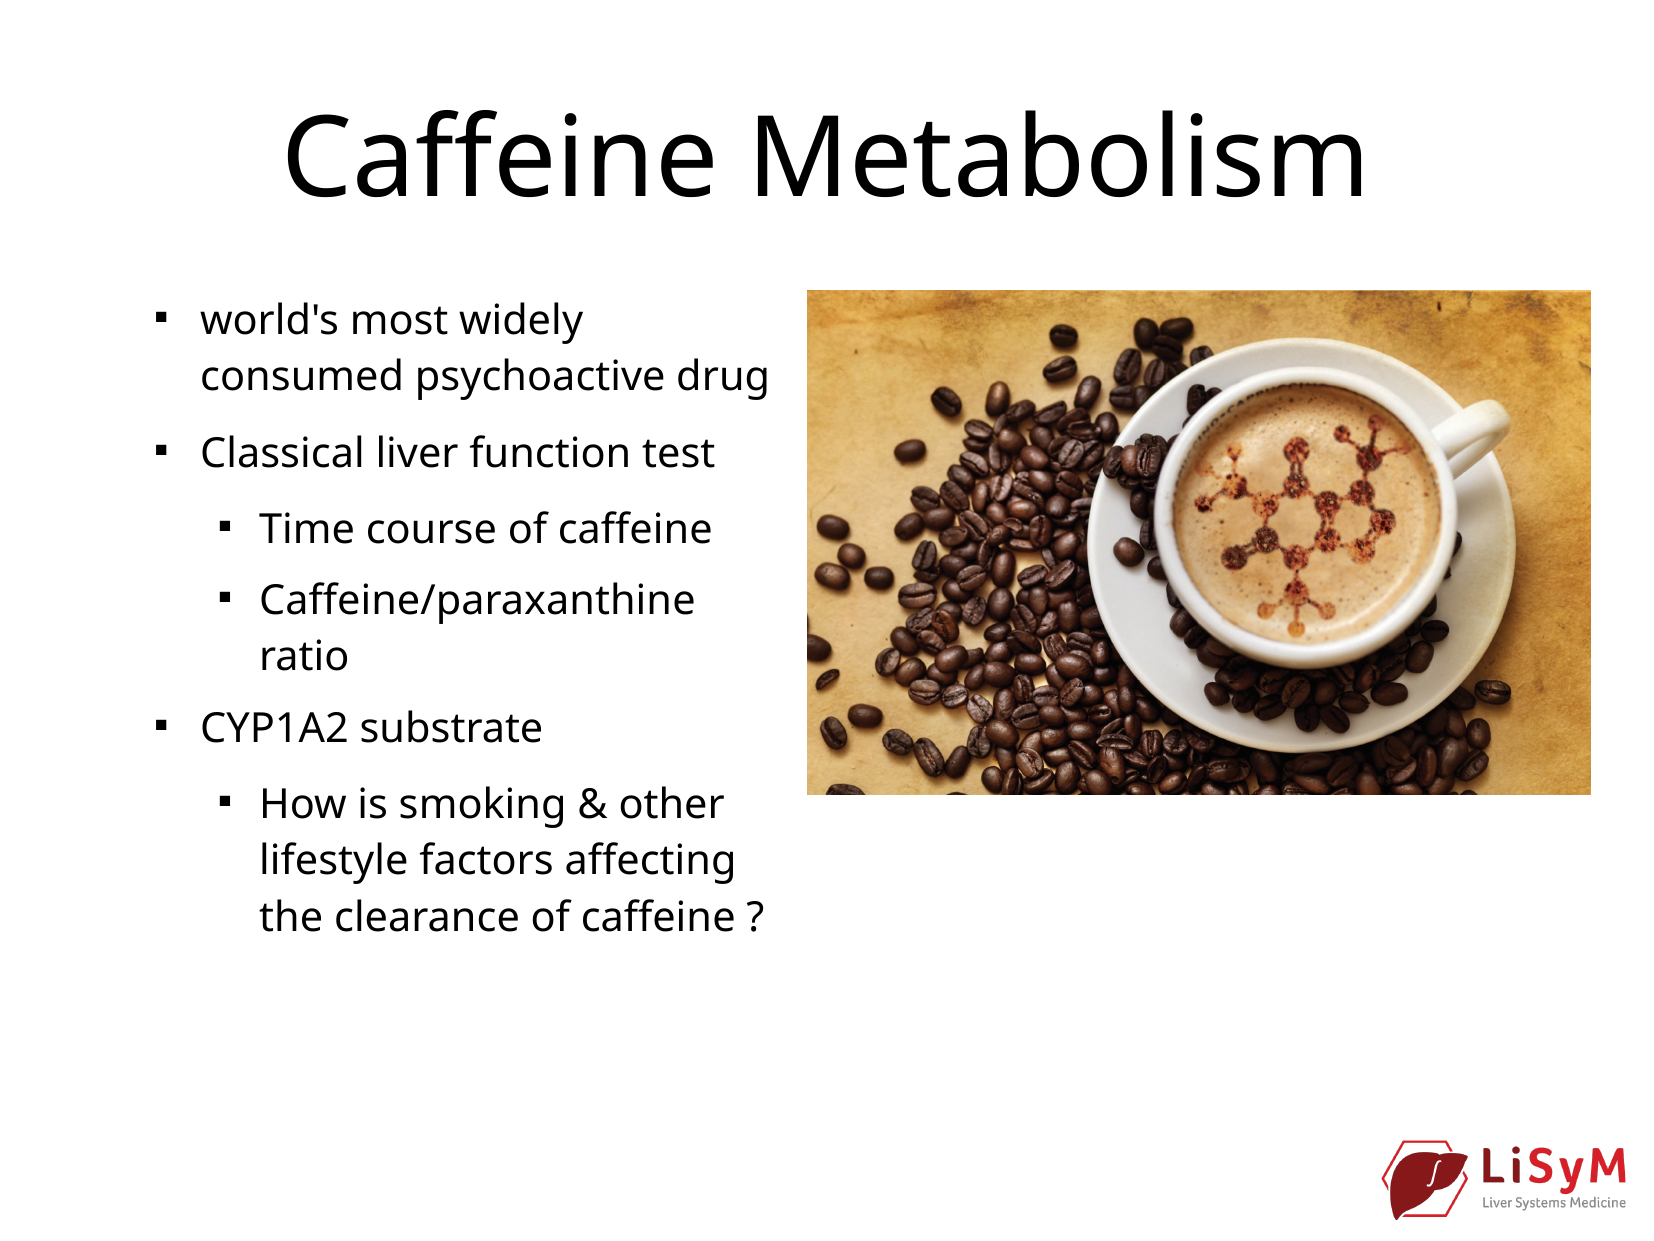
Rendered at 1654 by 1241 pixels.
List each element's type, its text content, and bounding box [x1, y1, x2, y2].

title Caffeine Metabolism [82, 49, 1571, 257]
list world's most widely consumed psychoactive drug Classical liver function test Time course of caffeine Caffeine/paraxanthine ratio CYP1A2 substrate How is smoking & other lifestyle factors affecting the clearance of caffeine ? [82, 290, 781, 1010]
picture [1380, 1139, 1627, 1222]
picture [807, 290, 1591, 796]
